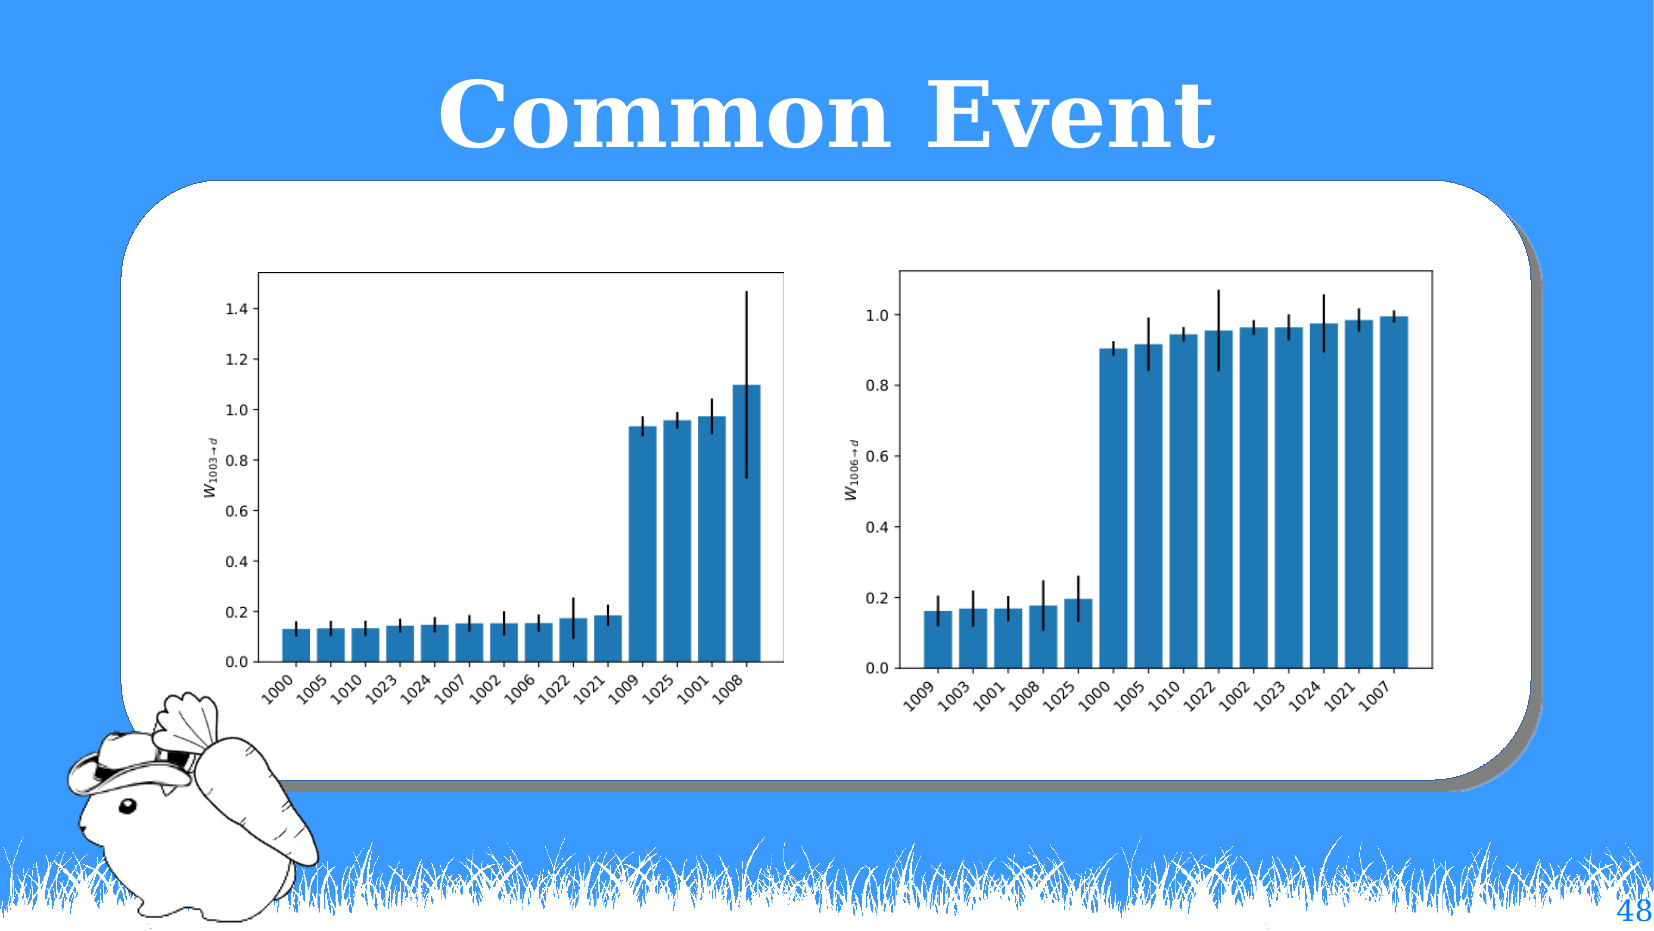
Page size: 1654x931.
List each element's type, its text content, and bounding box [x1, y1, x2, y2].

text_box [120, 193, 1532, 781]
title Common Event [82, 37, 1571, 193]
picture [0, 0, 1654, 931]
